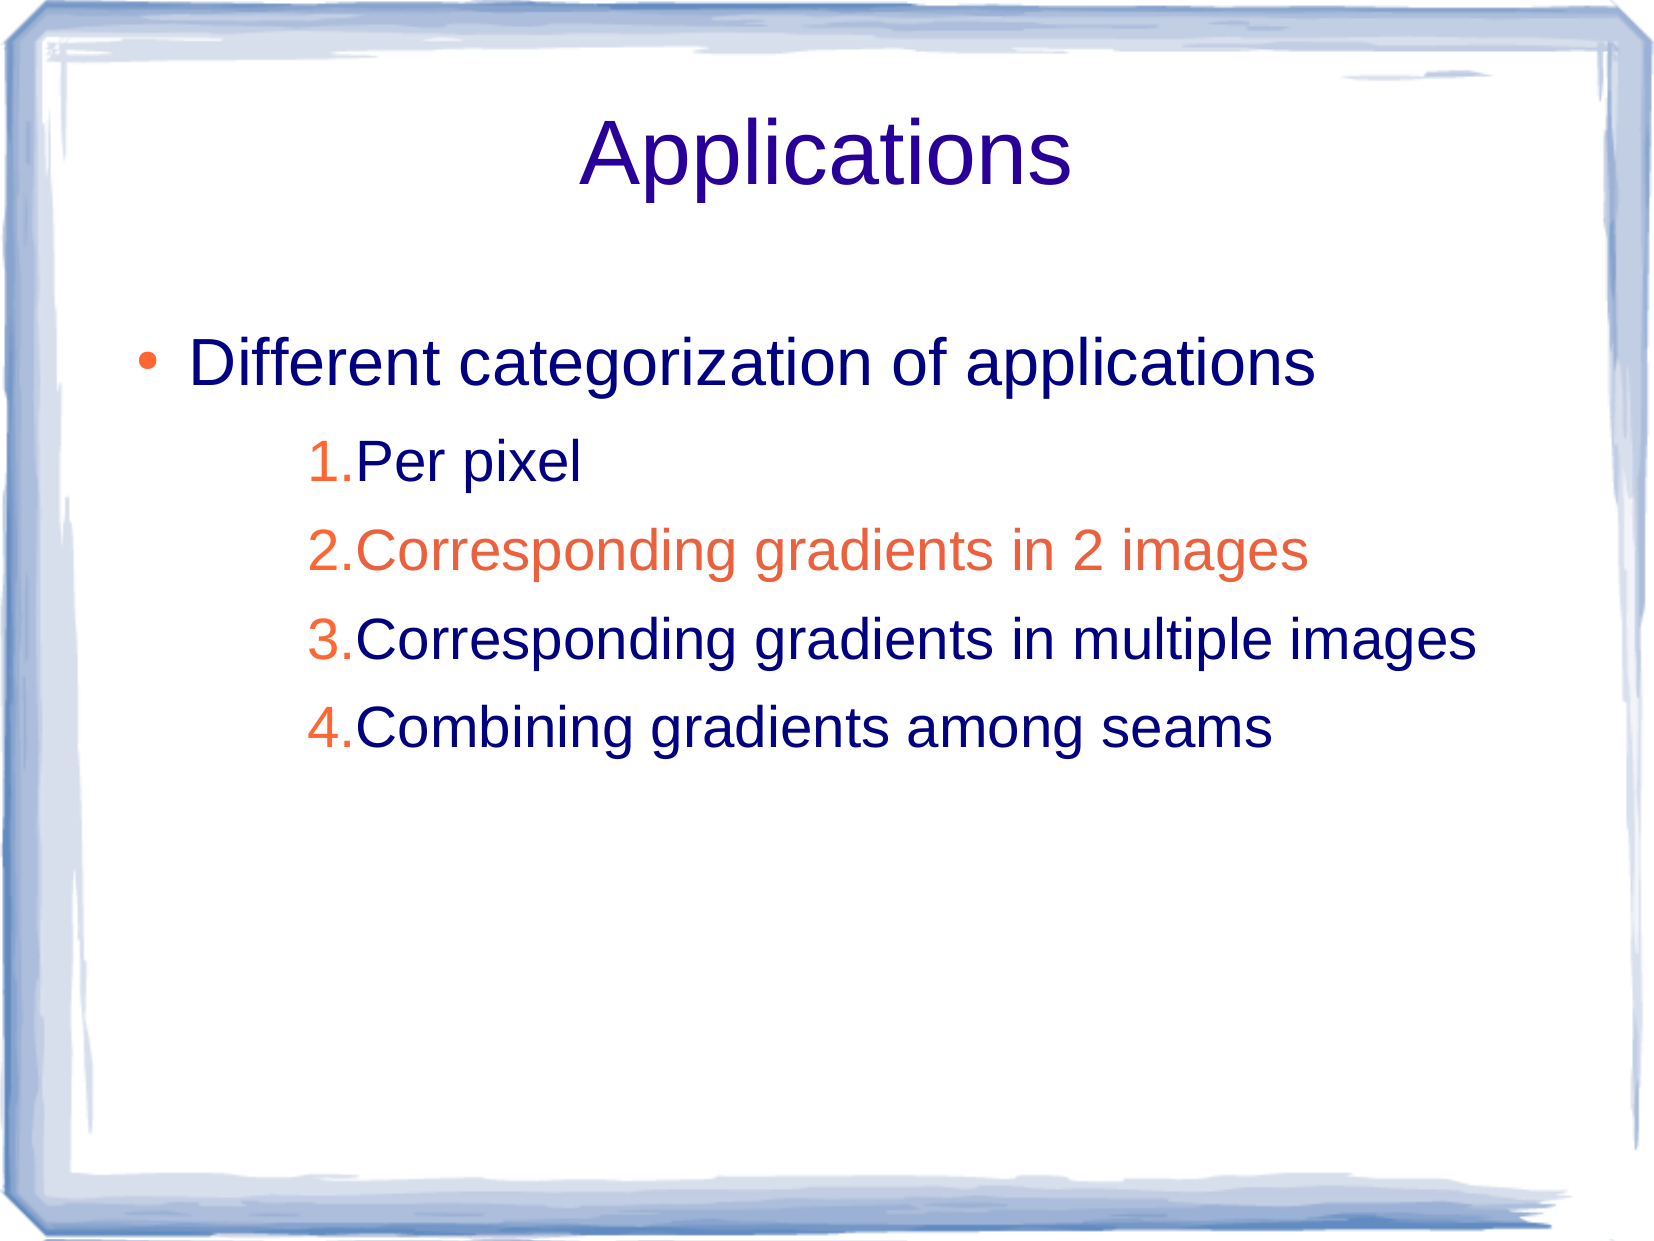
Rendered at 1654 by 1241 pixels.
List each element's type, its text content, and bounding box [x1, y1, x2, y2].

list Different categorization of applications Per pixel Corresponding gradients in 2 images Corresponding gradients in multiple images Combining gradients among seams [118, 324, 1571, 1004]
picture [0, 0, 1654, 1241]
title Applications [82, 56, 1571, 250]
